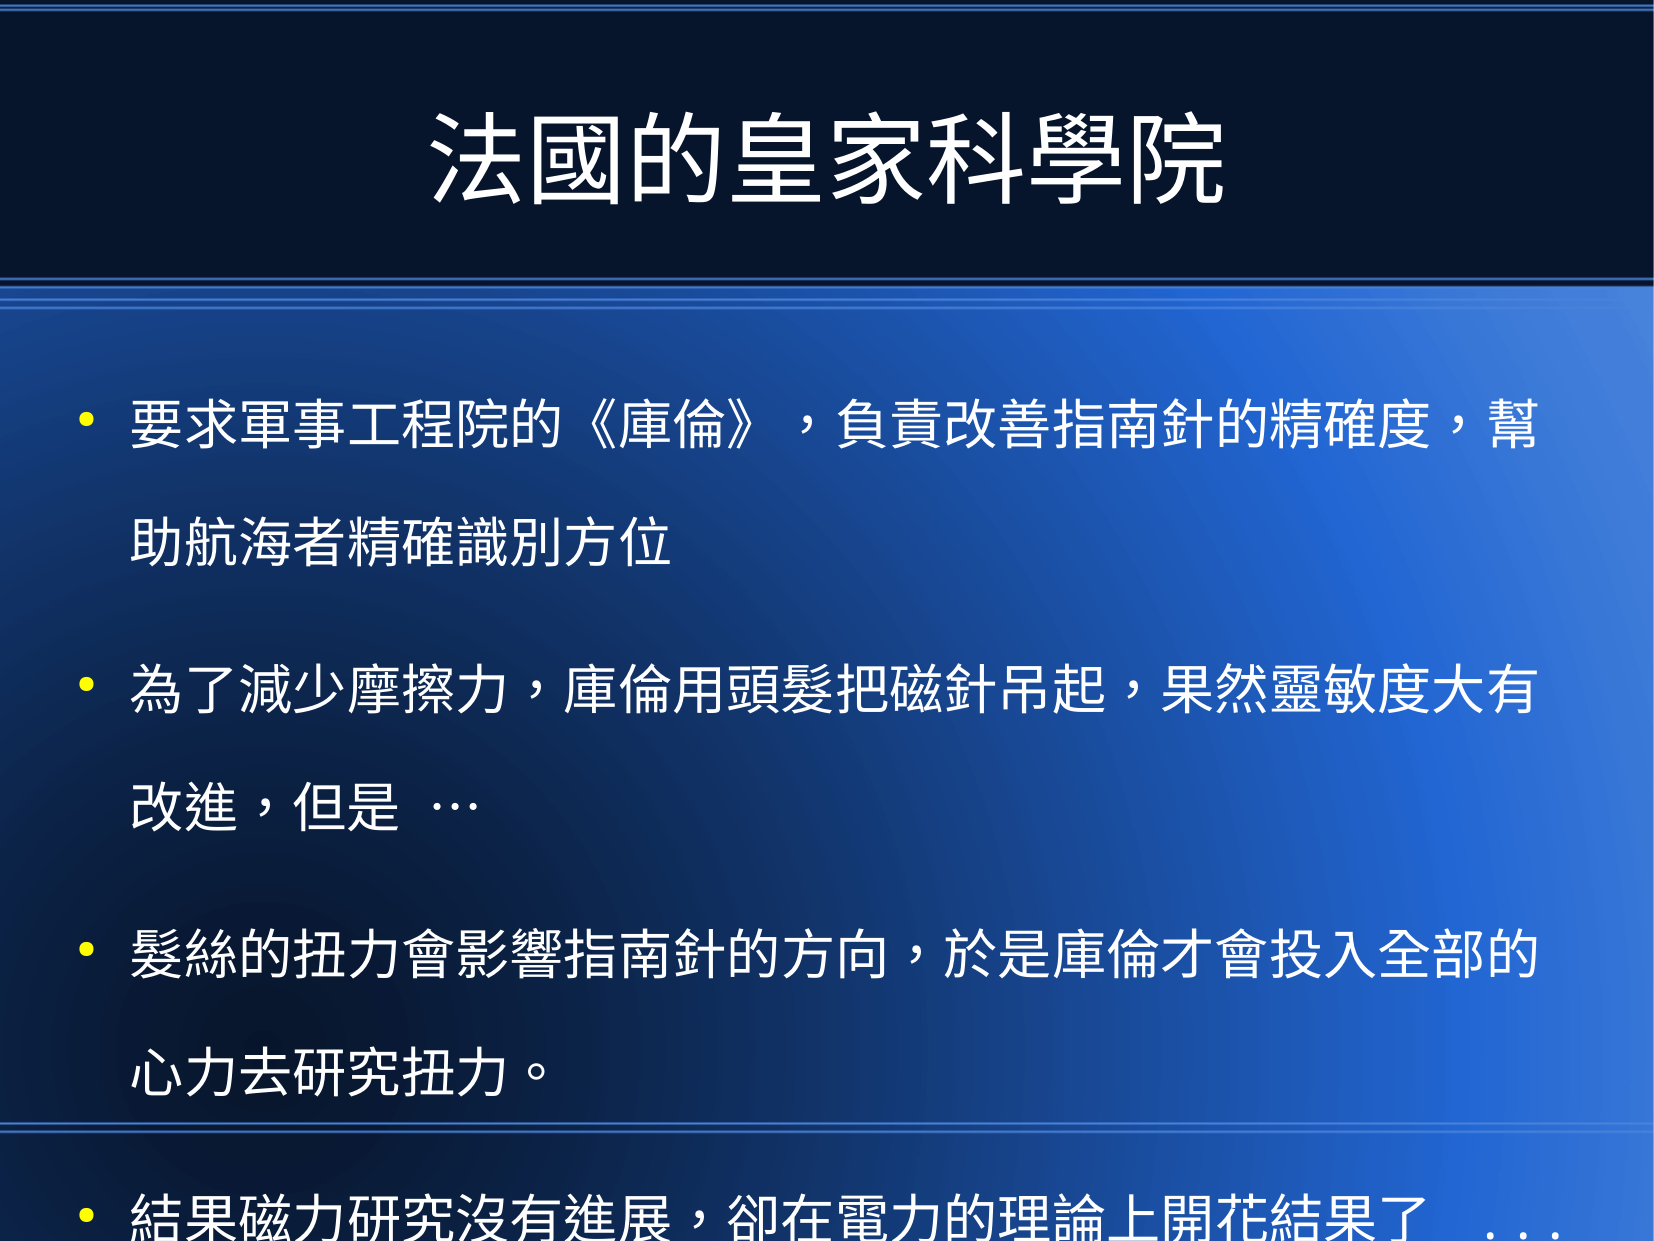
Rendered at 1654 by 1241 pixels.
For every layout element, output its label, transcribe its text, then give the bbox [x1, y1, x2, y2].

picture [0, 0, 1654, 1241]
list 要求軍事工程院的《庫倫》，負責改善指南針的精確度，幫助航海者精確識別方位 為了減少摩擦力，庫倫用頭髮把磁針吊起，果然靈敏度大有改進，但是 … 髮絲的扭力會影響指南針的方向，於是庫倫才會投入全部的心力去研究扭力。 結果磁力研究沒有進展，卻在電力的理論上開花結果了 ... [59, 342, 1595, 1241]
title 法國的皇家科學院 [82, 49, 1571, 257]
